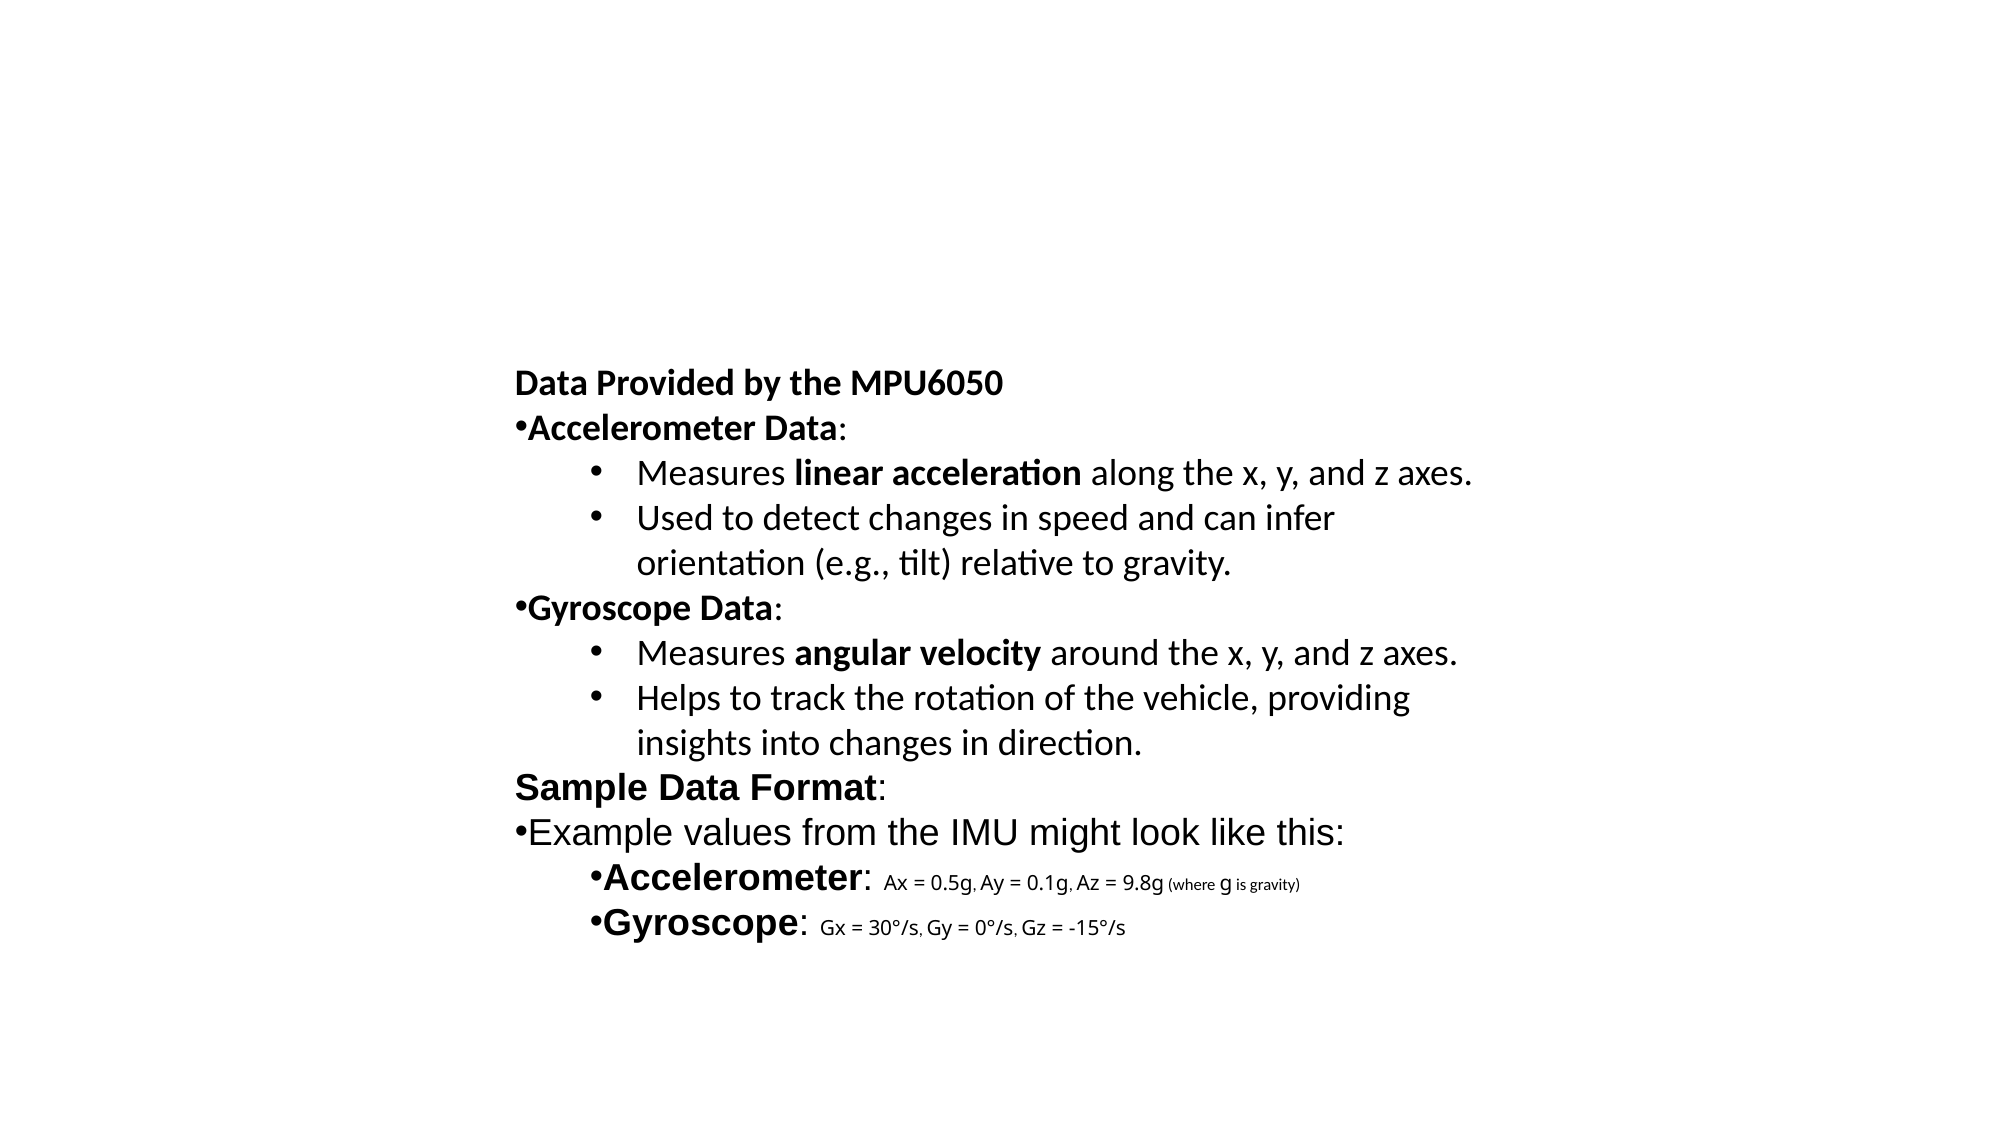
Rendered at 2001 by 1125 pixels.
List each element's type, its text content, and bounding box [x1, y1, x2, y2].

text_box Data Provided by the MPU6050 Accelerometer Data: Measures linear acceleration along the x, y, and z axes. Used to detect changes in speed and can infer orientation (e.g., tilt) relative to gravity. Gyroscope Data: Measures angular velocity around the x, y, and z axes. Helps to track the rotation of the vehicle, providing insights into changes in direction. Sample Data Format: Example values from the IMU might look like this: Accelerometer: Ax = 0.5g, Ay = 0.1g, Az = 9.8g (where g is gravity) Gyroscope: Gx = 30°/s, Gy = 0°/s, Gz = -15°/s [500, 350, 1501, 1041]
